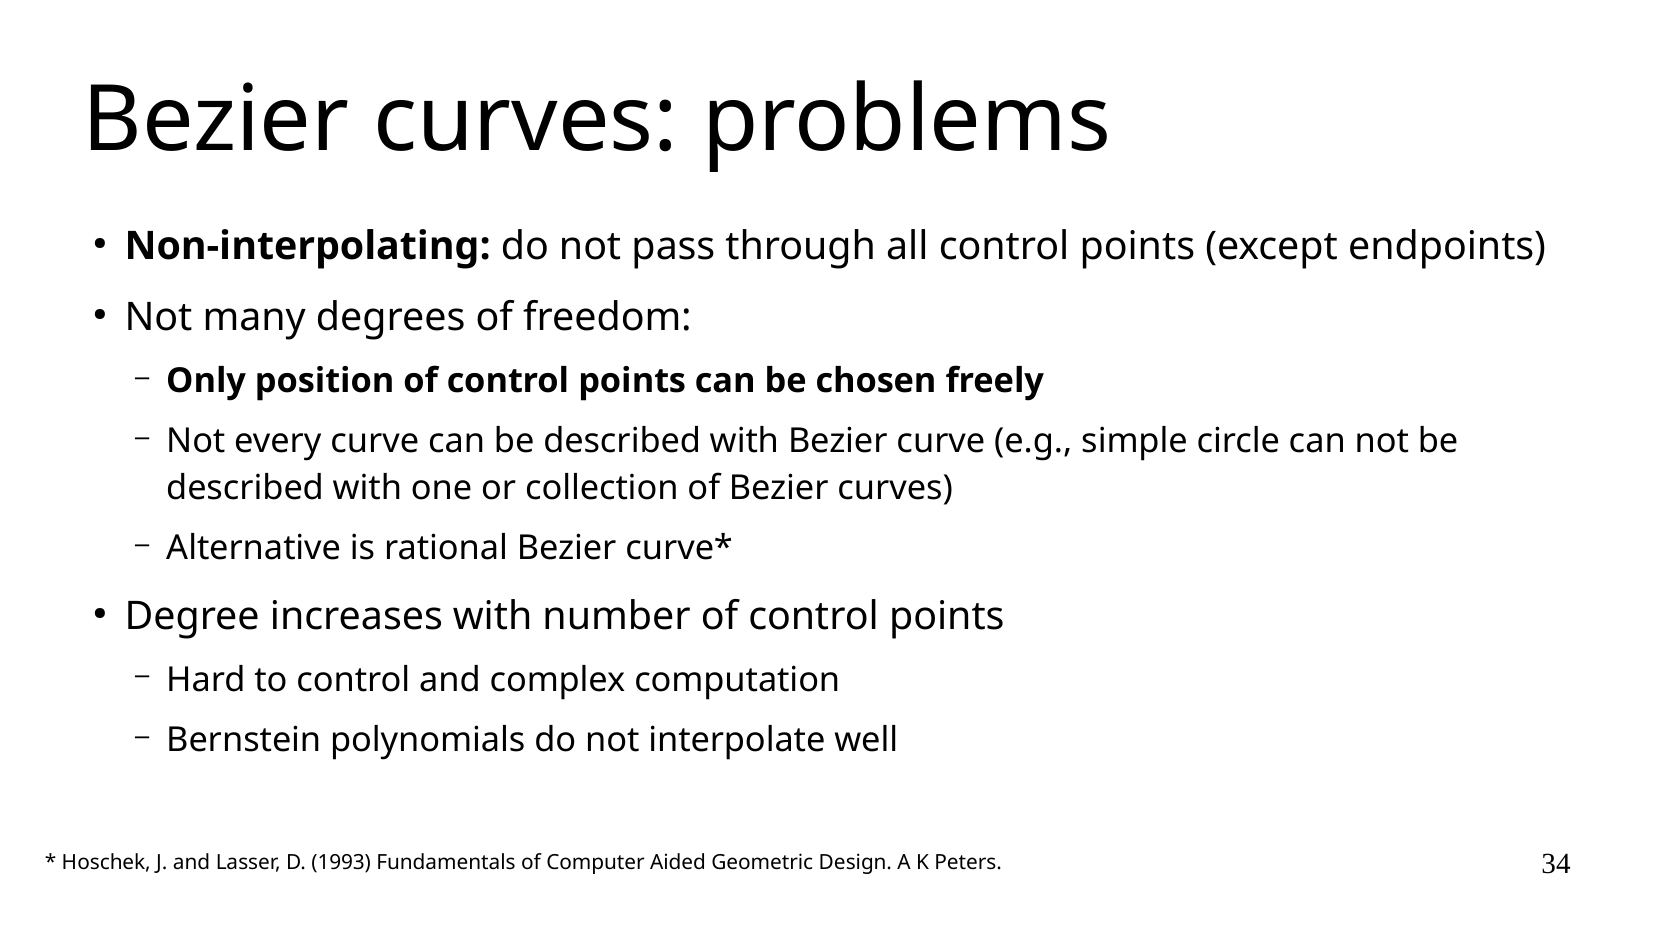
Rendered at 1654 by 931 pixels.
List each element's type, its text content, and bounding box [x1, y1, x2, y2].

text_box * Hoschek, J. and Lasser, D. (1993) Fundamentals of Computer Aided Geometric Design. A K Peters. [30, 840, 1546, 881]
title Bezier curves: problems [82, 37, 1571, 193]
list Non-interpolating: do not pass through all control points (except endpoints) Not many degrees of freedom: Only position of control points can be chosen freely Not every curve can be described with Bezier curve (e.g., simple circle can not be described with one or collection of Bezier curves) Alternative is rational Bezier curve* Degree increases with number of control points Hard to control and complex computation Bernstein polynomials do not interpolate well [82, 217, 1571, 781]
